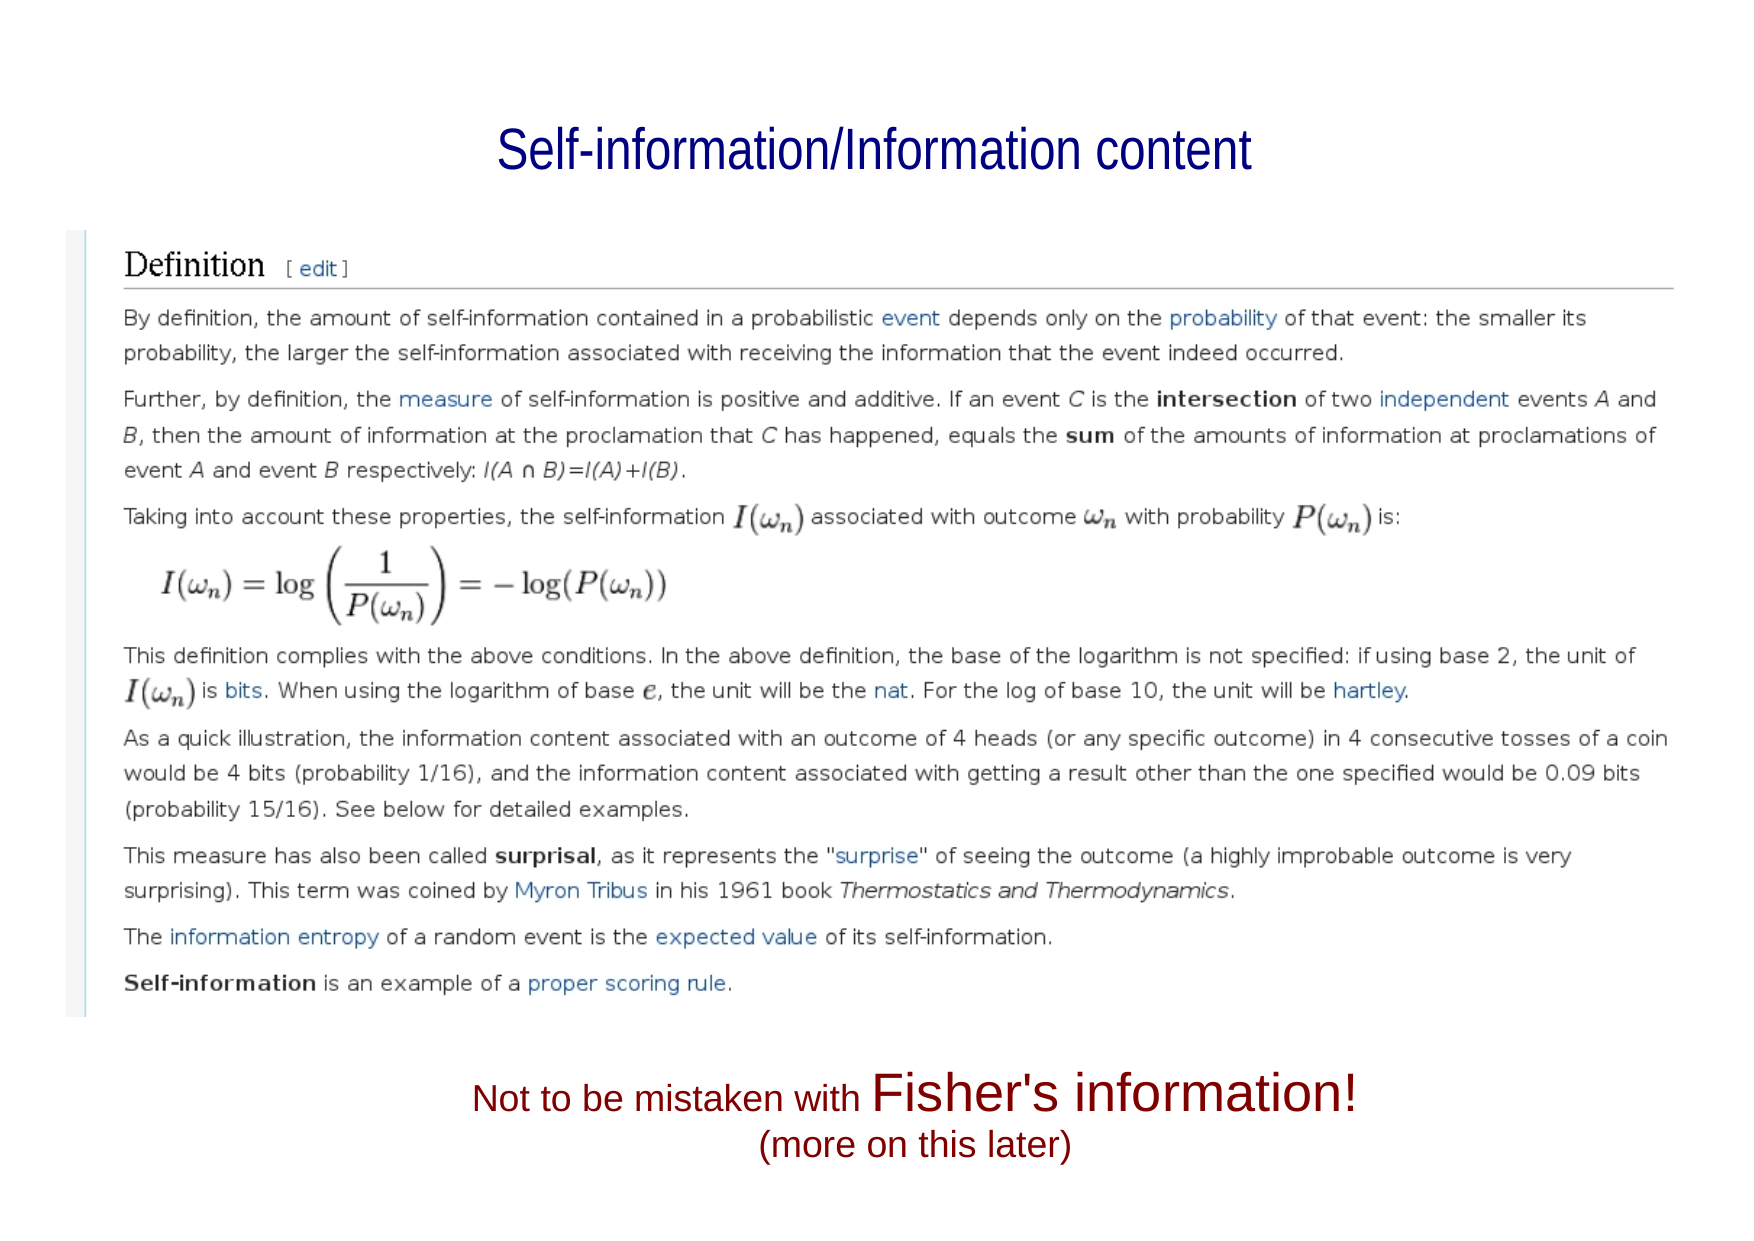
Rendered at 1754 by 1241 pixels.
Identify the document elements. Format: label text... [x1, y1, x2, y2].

text_box Not to be mistaken with Fisher's information! (more on this later) [451, 1055, 1379, 1173]
picture [66, 230, 1703, 1017]
text_box Self-information/Information content [481, 107, 1267, 189]
